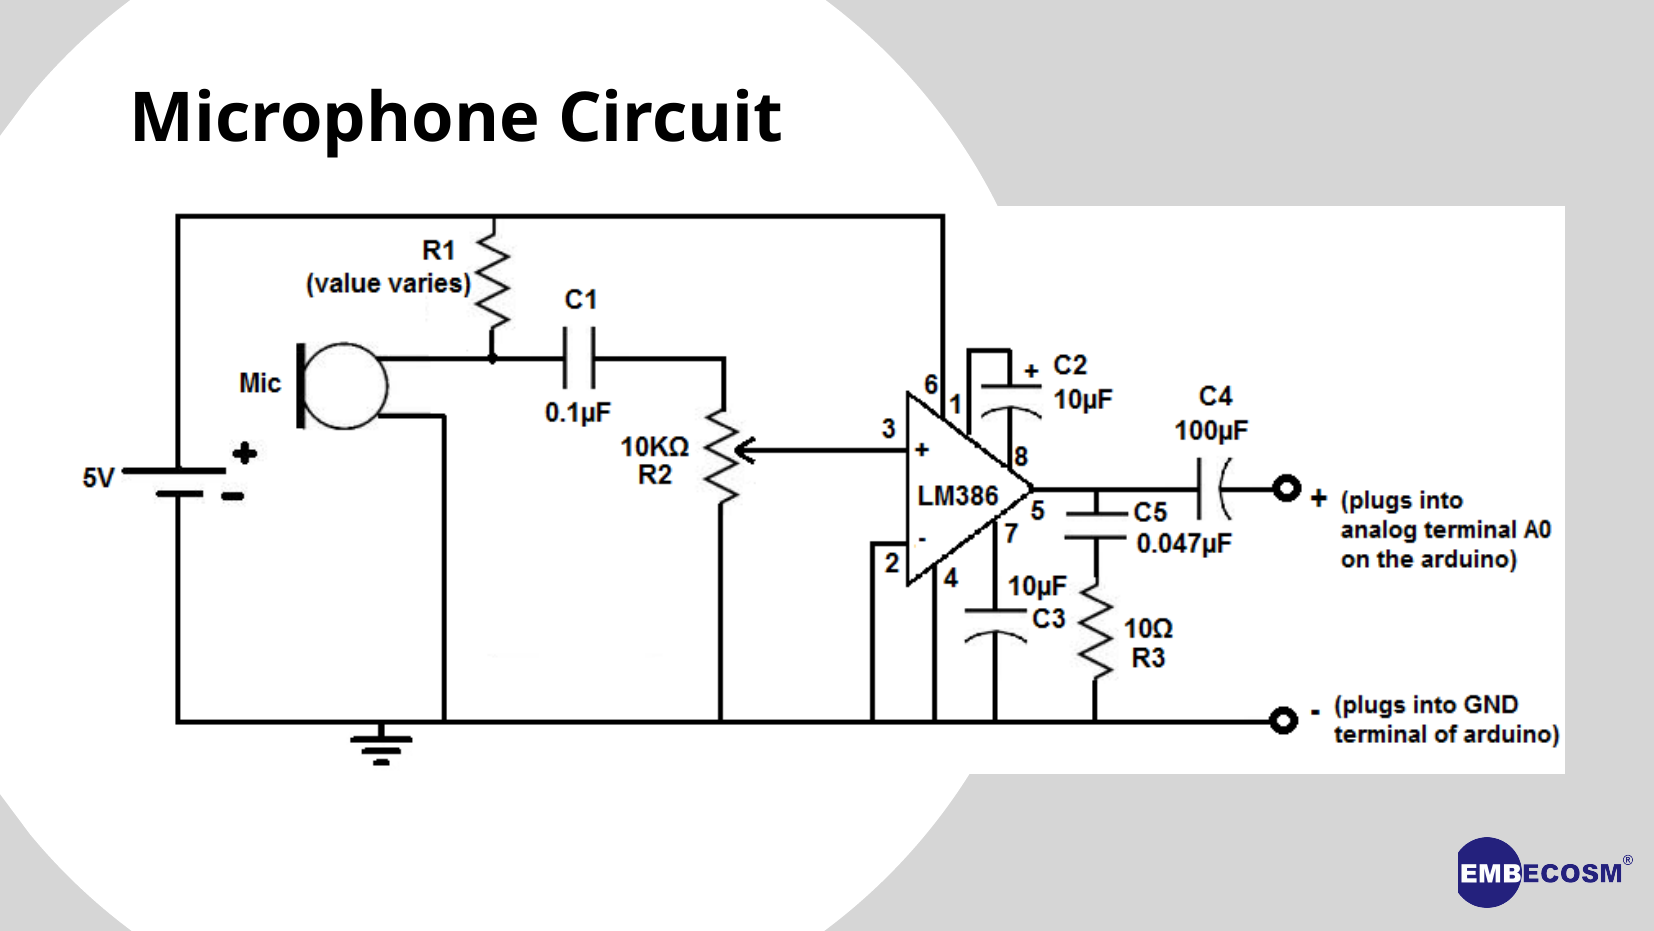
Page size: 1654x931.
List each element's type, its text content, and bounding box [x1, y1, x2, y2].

picture [76, 206, 1565, 774]
picture [1458, 837, 1633, 908]
title Microphone Circuit [129, 37, 1571, 193]
